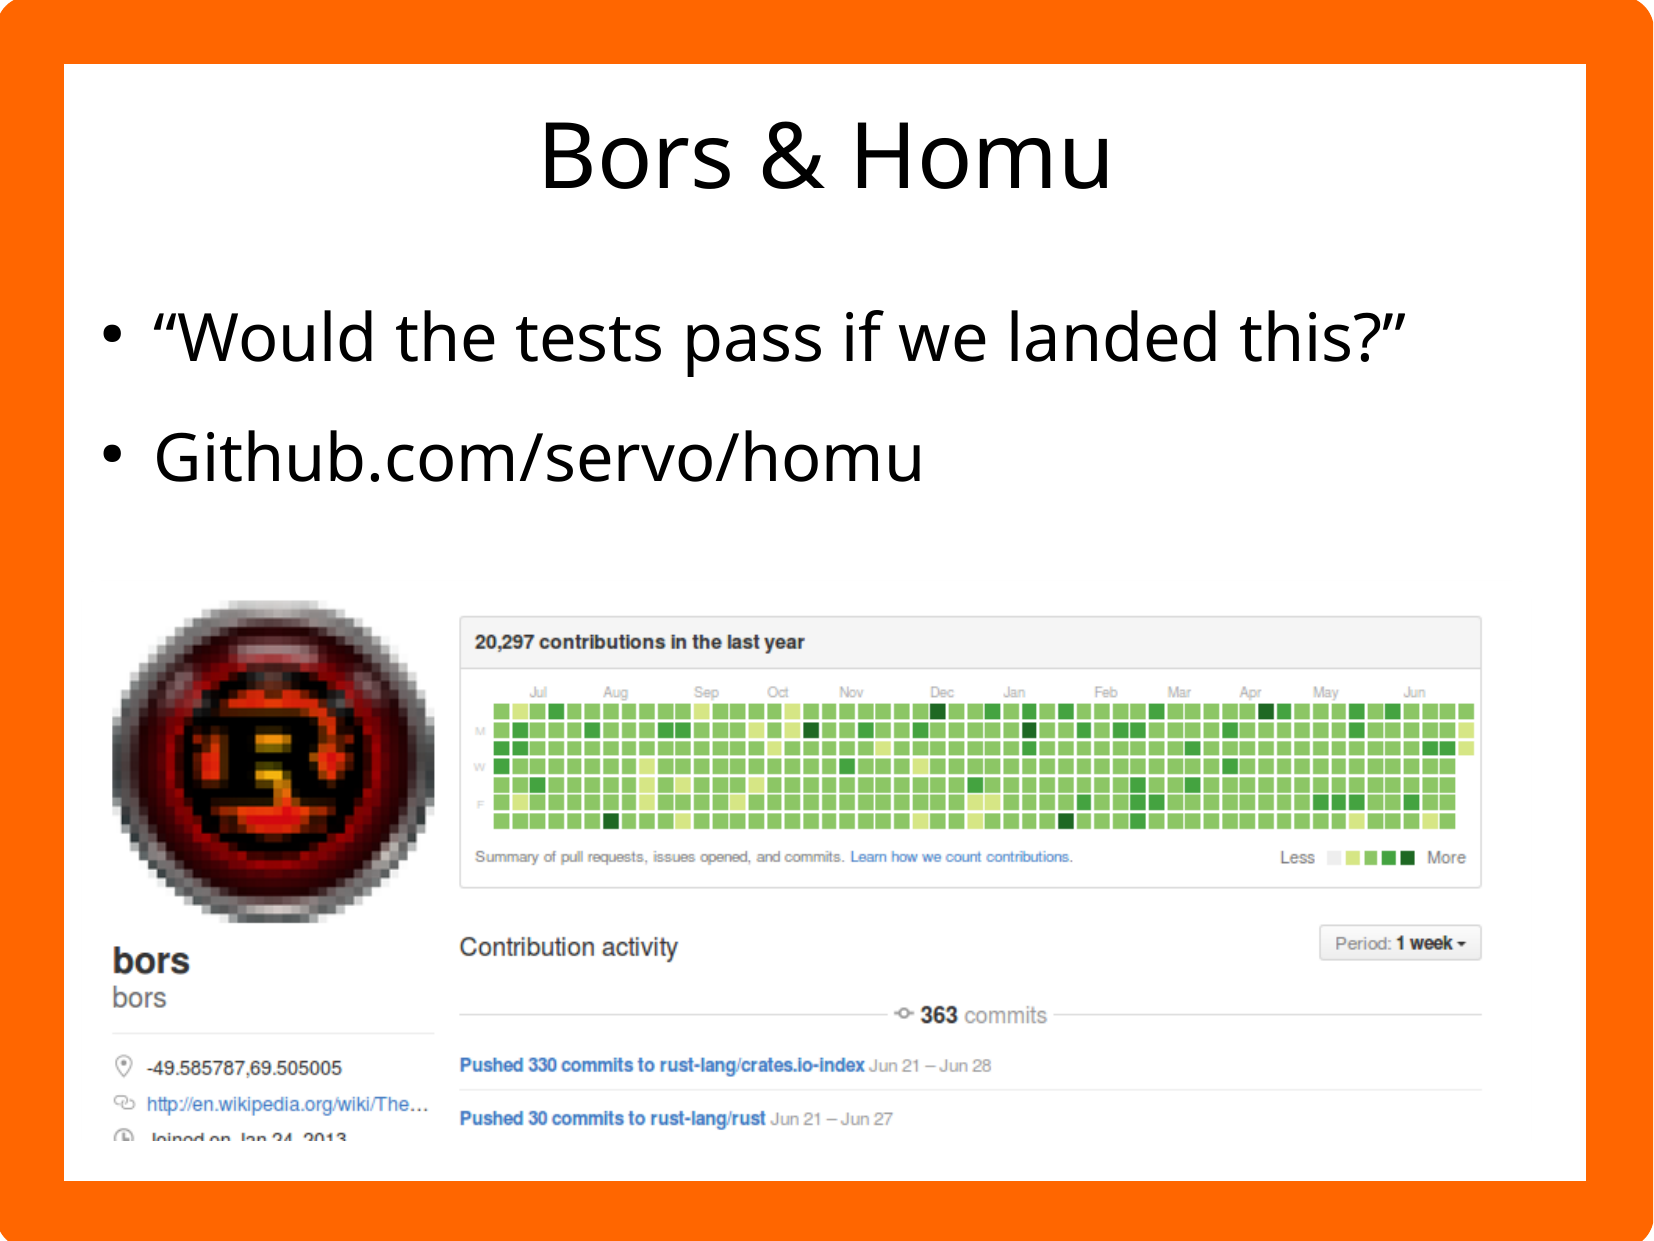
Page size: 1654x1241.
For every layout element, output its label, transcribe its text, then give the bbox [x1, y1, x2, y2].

title Bors & Homu [82, 49, 1571, 257]
picture [25, 541, 1590, 1141]
list “Would the tests pass if we landed this?” Github.com/servo/homu [82, 290, 1571, 541]
